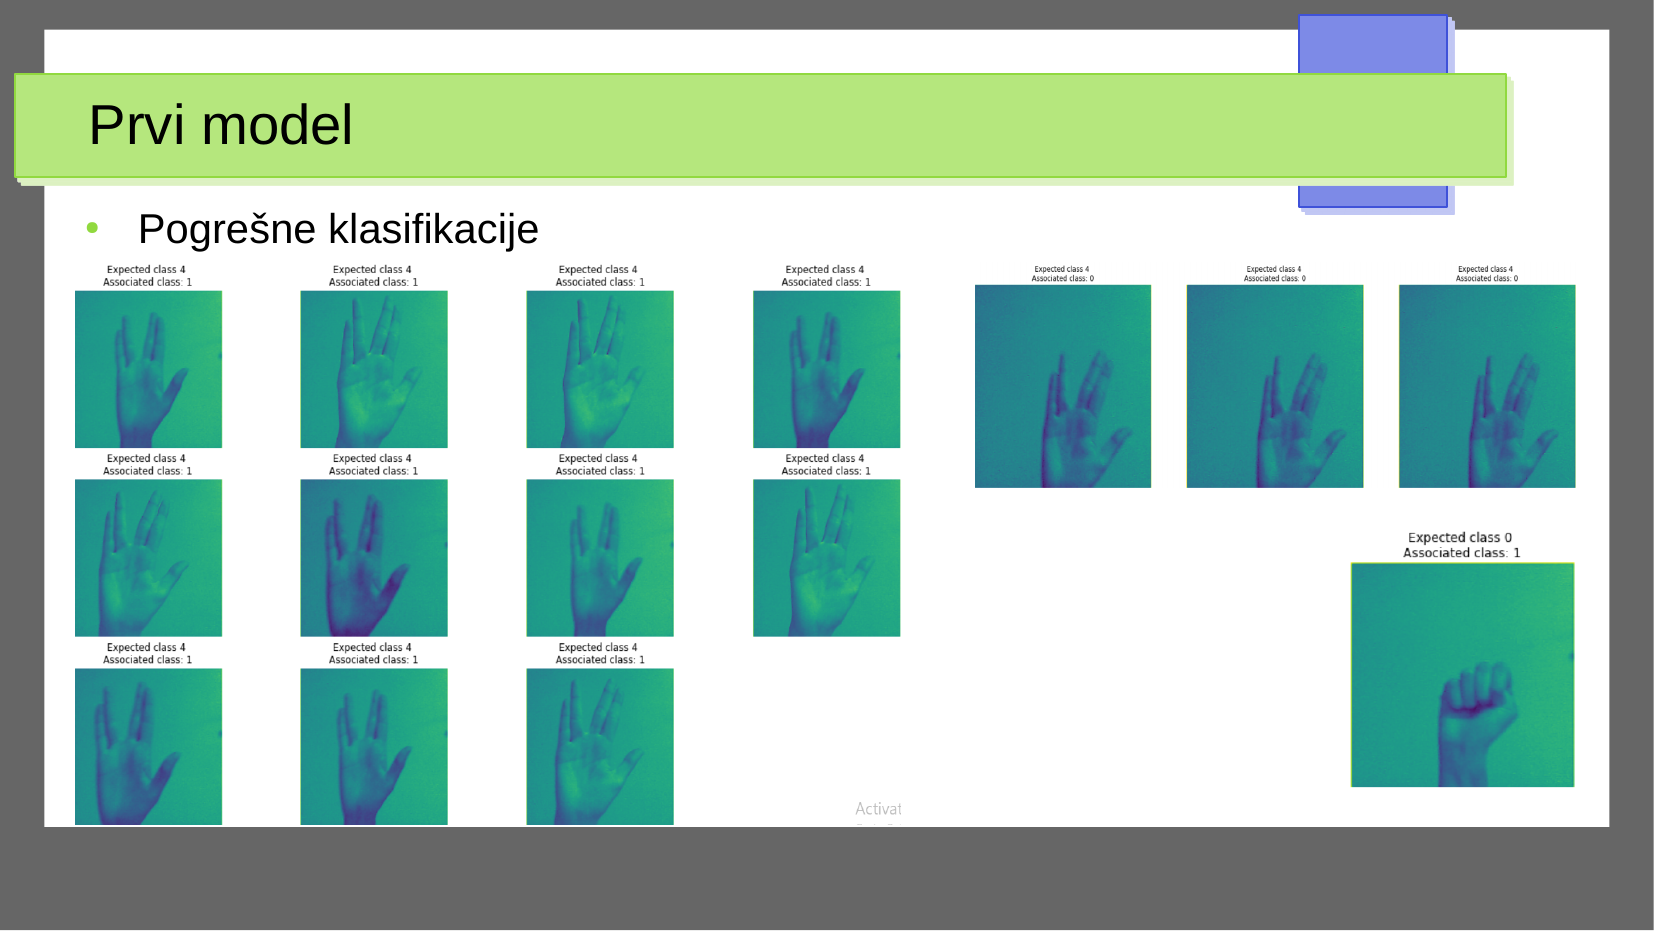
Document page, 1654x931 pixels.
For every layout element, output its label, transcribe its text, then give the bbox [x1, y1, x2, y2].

picture [1350, 524, 1576, 788]
picture [975, 262, 1576, 488]
picture [75, 262, 901, 826]
title Prvi model [88, 73, 1506, 178]
list Pogrešne klasifikacije [67, 205, 638, 338]
